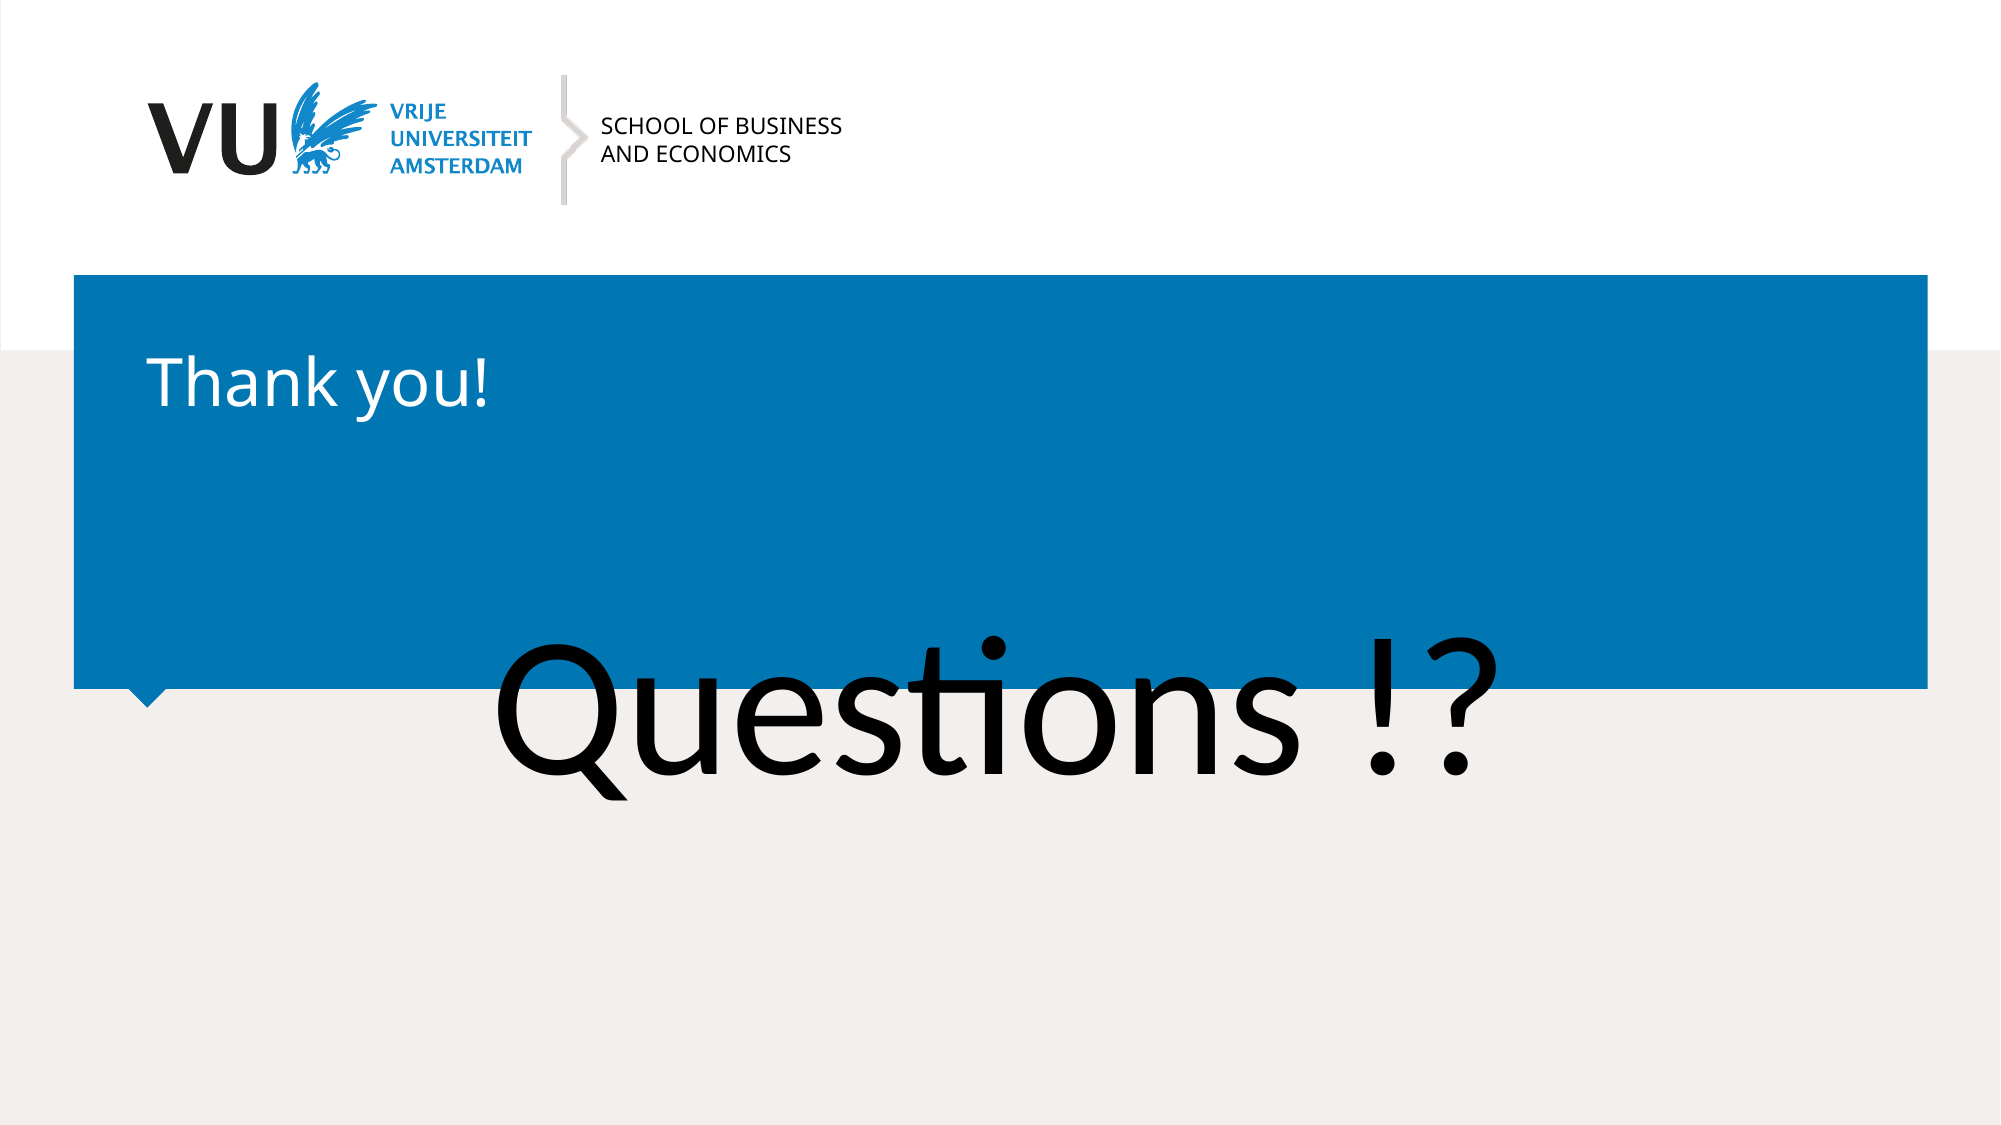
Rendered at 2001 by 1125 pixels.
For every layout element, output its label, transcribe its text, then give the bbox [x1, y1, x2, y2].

text_box Questions !? [399, 567, 1601, 822]
list School of business And economics [561, 74, 1038, 204]
list Thank you! [73, 275, 1927, 496]
